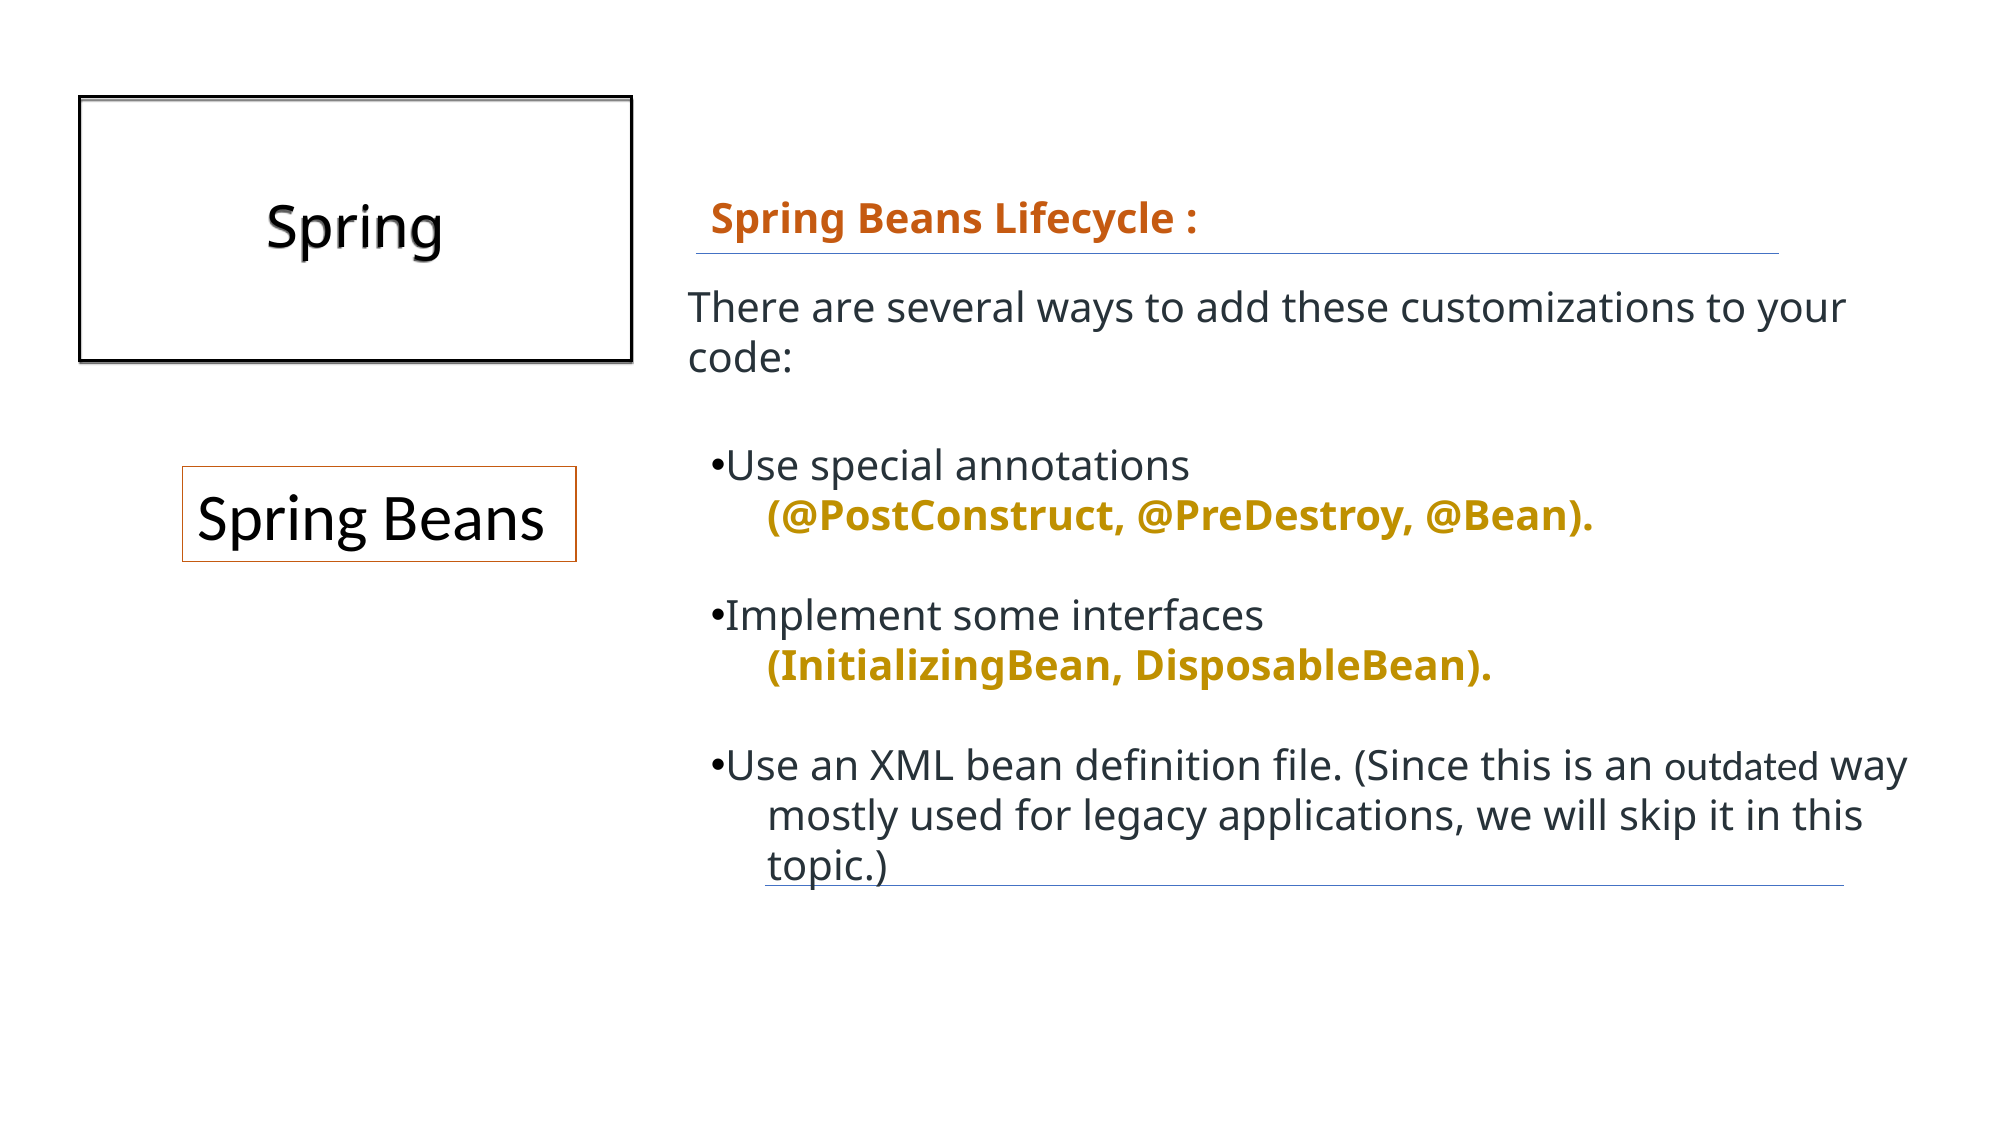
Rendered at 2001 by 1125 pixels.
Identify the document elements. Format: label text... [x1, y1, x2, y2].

text_box There are several ways to add these customizations to your code: [672, 273, 1937, 339]
text_box Use special annotations (@PostConstruct, @PreDestroy, @Bean). Implement some interfaces (InitializingBean, DisposableBean). Use an XML bean definition file. (Since this is an outdated way mostly used for legacy applications, we will skip it in this topic.) [695, 431, 1969, 851]
title Spring [79, 96, 632, 361]
text_box Spring Beans Lifecycle : [695, 184, 1696, 250]
text_box Spring Beans [183, 467, 576, 562]
